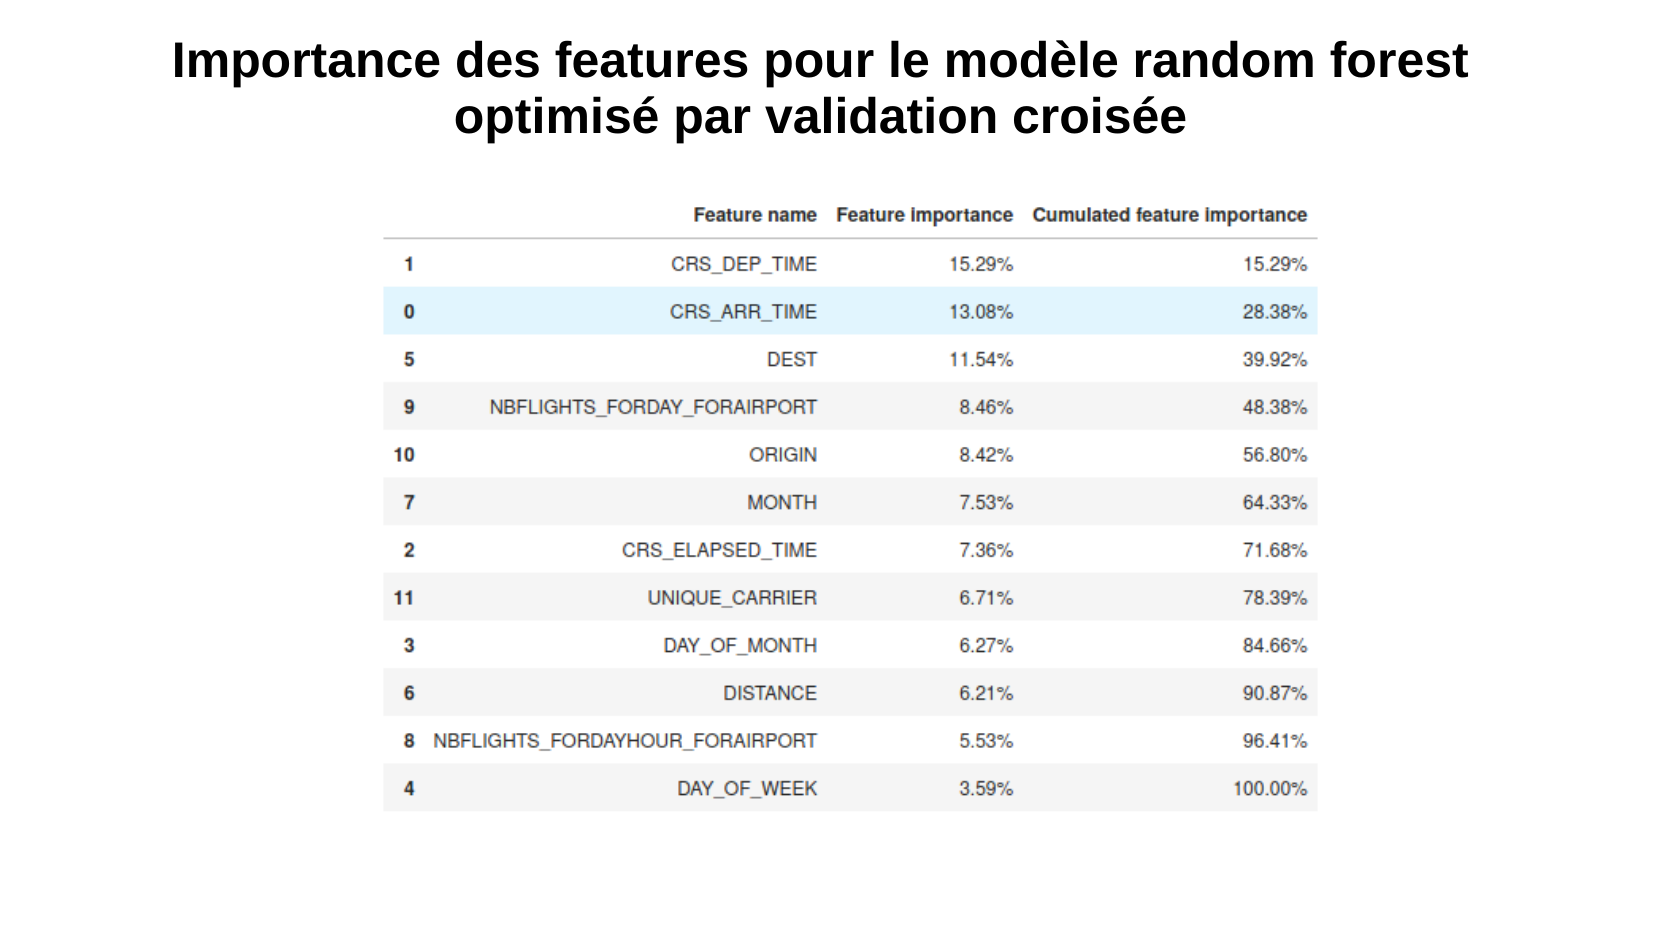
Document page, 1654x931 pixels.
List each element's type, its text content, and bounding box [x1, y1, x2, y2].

text_box Importance des features pour le modèle random forest optimisé par validation croisée [64, 24, 1577, 207]
picture [379, 206, 1329, 821]
